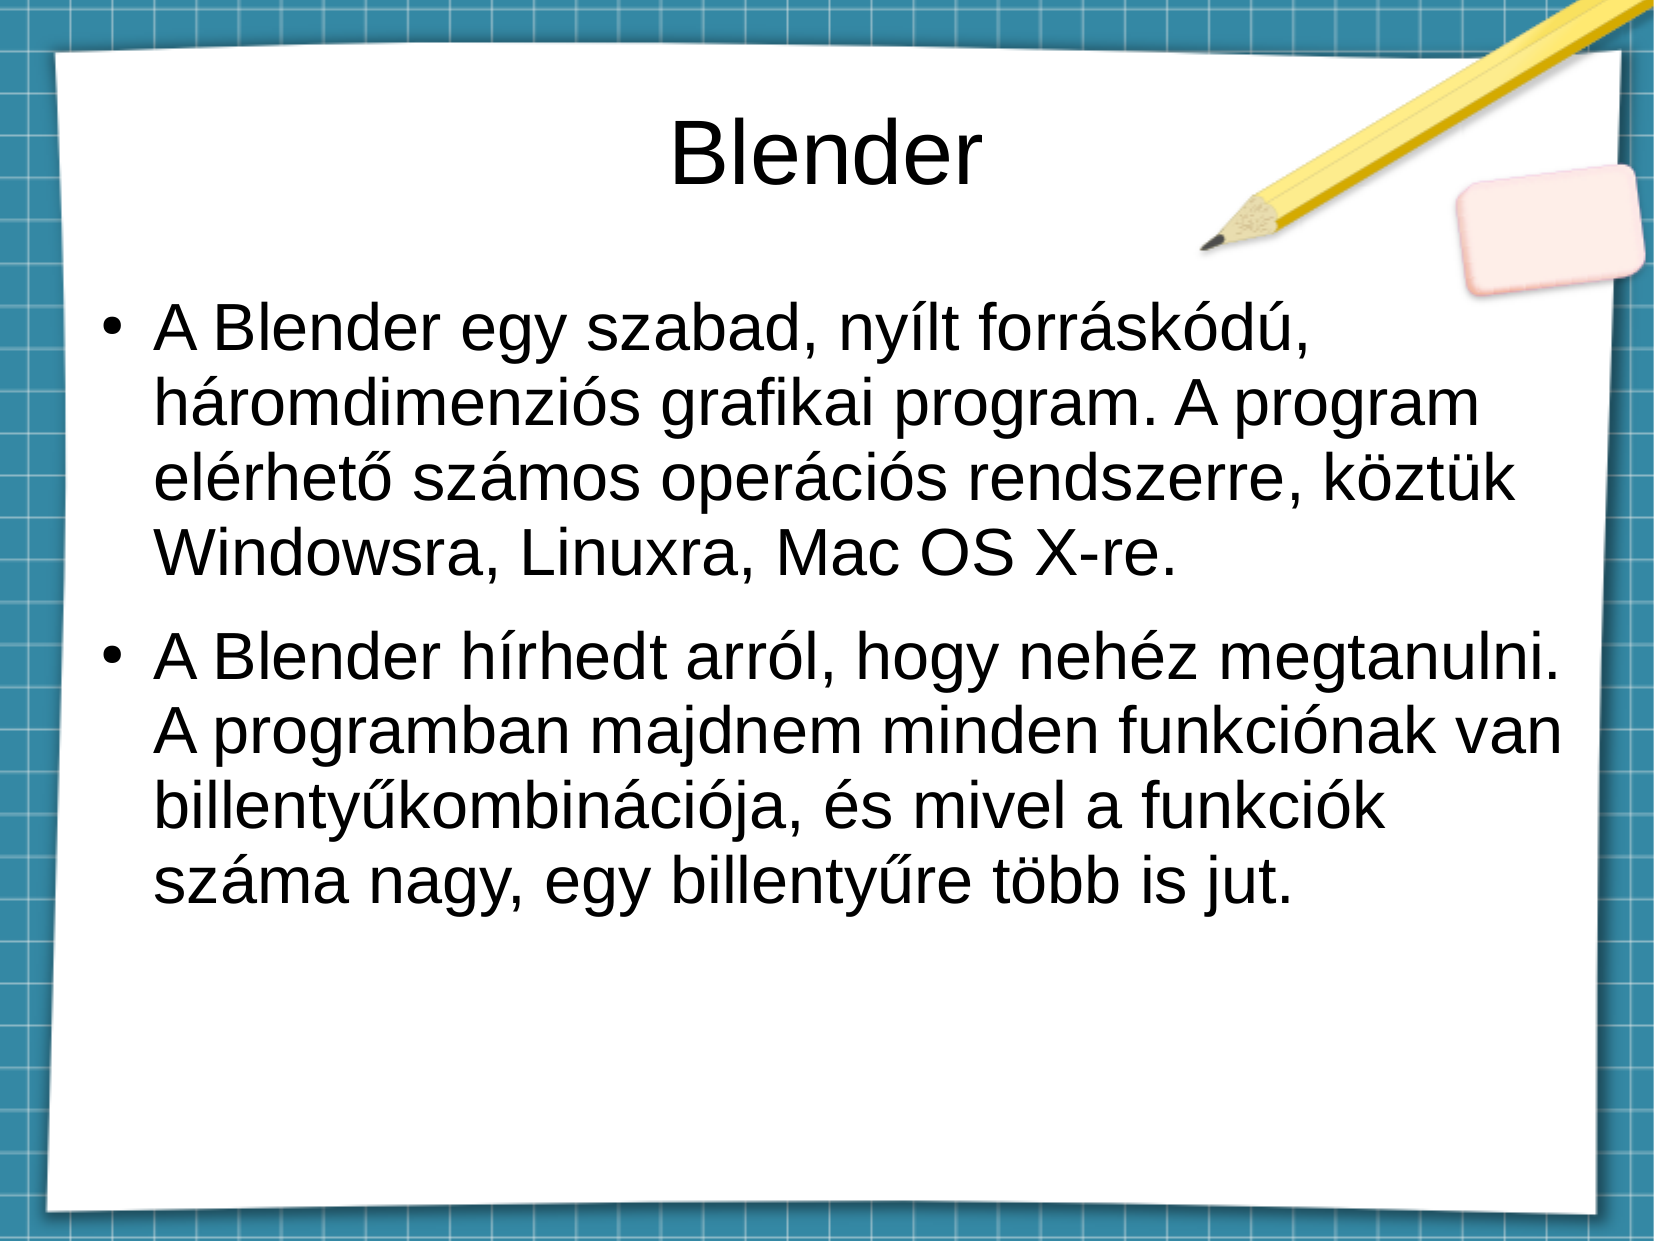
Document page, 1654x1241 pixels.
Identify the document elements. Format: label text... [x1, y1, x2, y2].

picture [0, 0, 1654, 1241]
title Blender [82, 49, 1571, 257]
list A Blender egy szabad, nyílt forráskódú, háromdimenziós grafikai program. A program elérhető számos operációs rendszerre, köztük Windowsra, Linuxra, Mac OS X-re. A Blender hírhedt arról, hogy nehéz megtanulni. A programban majdnem minden funkciónak van billentyűkombinációja, és mivel a funkciók száma nagy, egy billentyűre több is jut. [82, 290, 1571, 1010]
